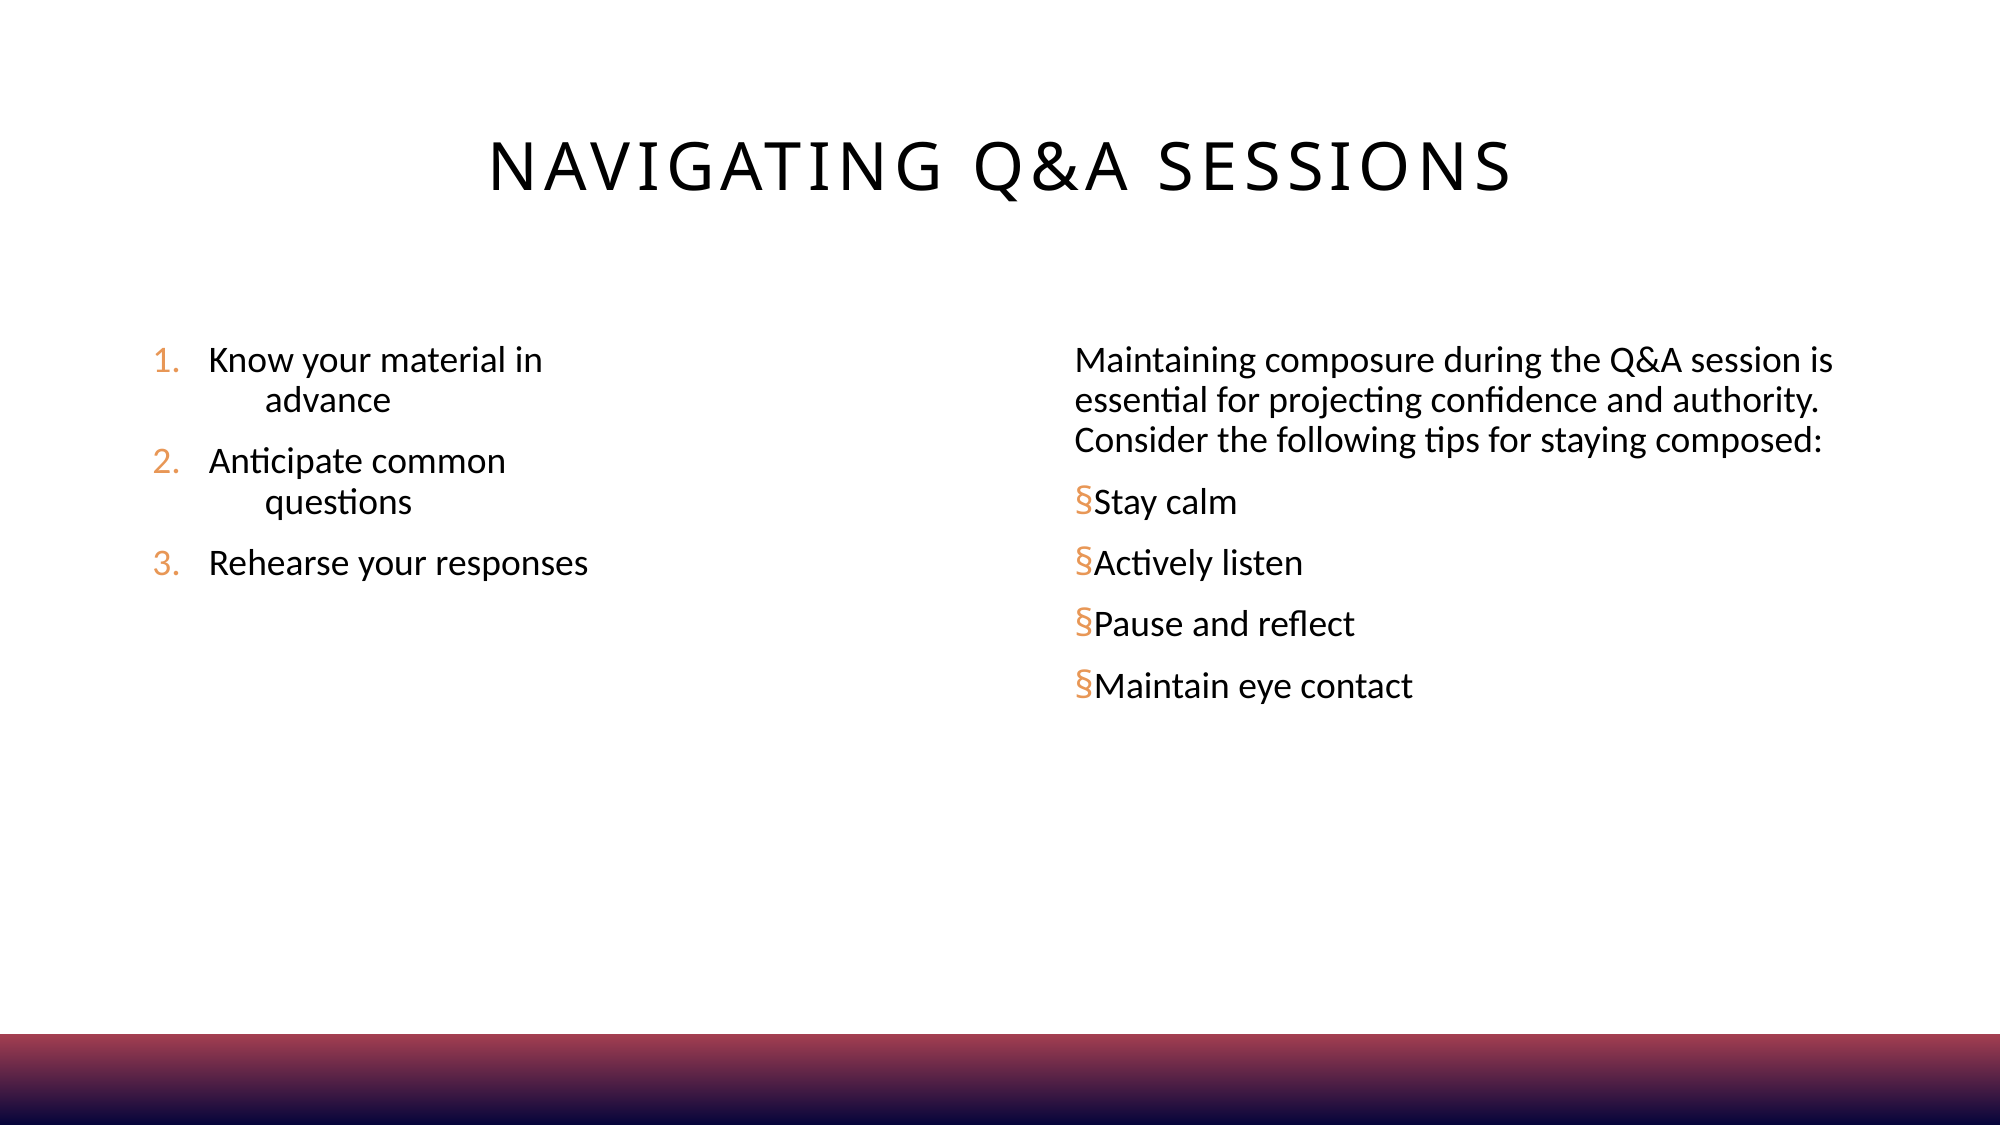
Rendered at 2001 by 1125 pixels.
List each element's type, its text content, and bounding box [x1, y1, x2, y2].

list Maintaining composure during the Q&A session is essential for projecting confidence and authority. Consider the following tips for staying composed: Stay calm Actively listen Pause and reflect Maintain eye contact [1059, 332, 1863, 1011]
title NAVIGATING Q&A SESSIONS [137, 60, 1863, 278]
list Know your material in advance Anticipate common questions Rehearse your responses [137, 332, 610, 1011]
text_box [0, 1034, 2000, 1125]
